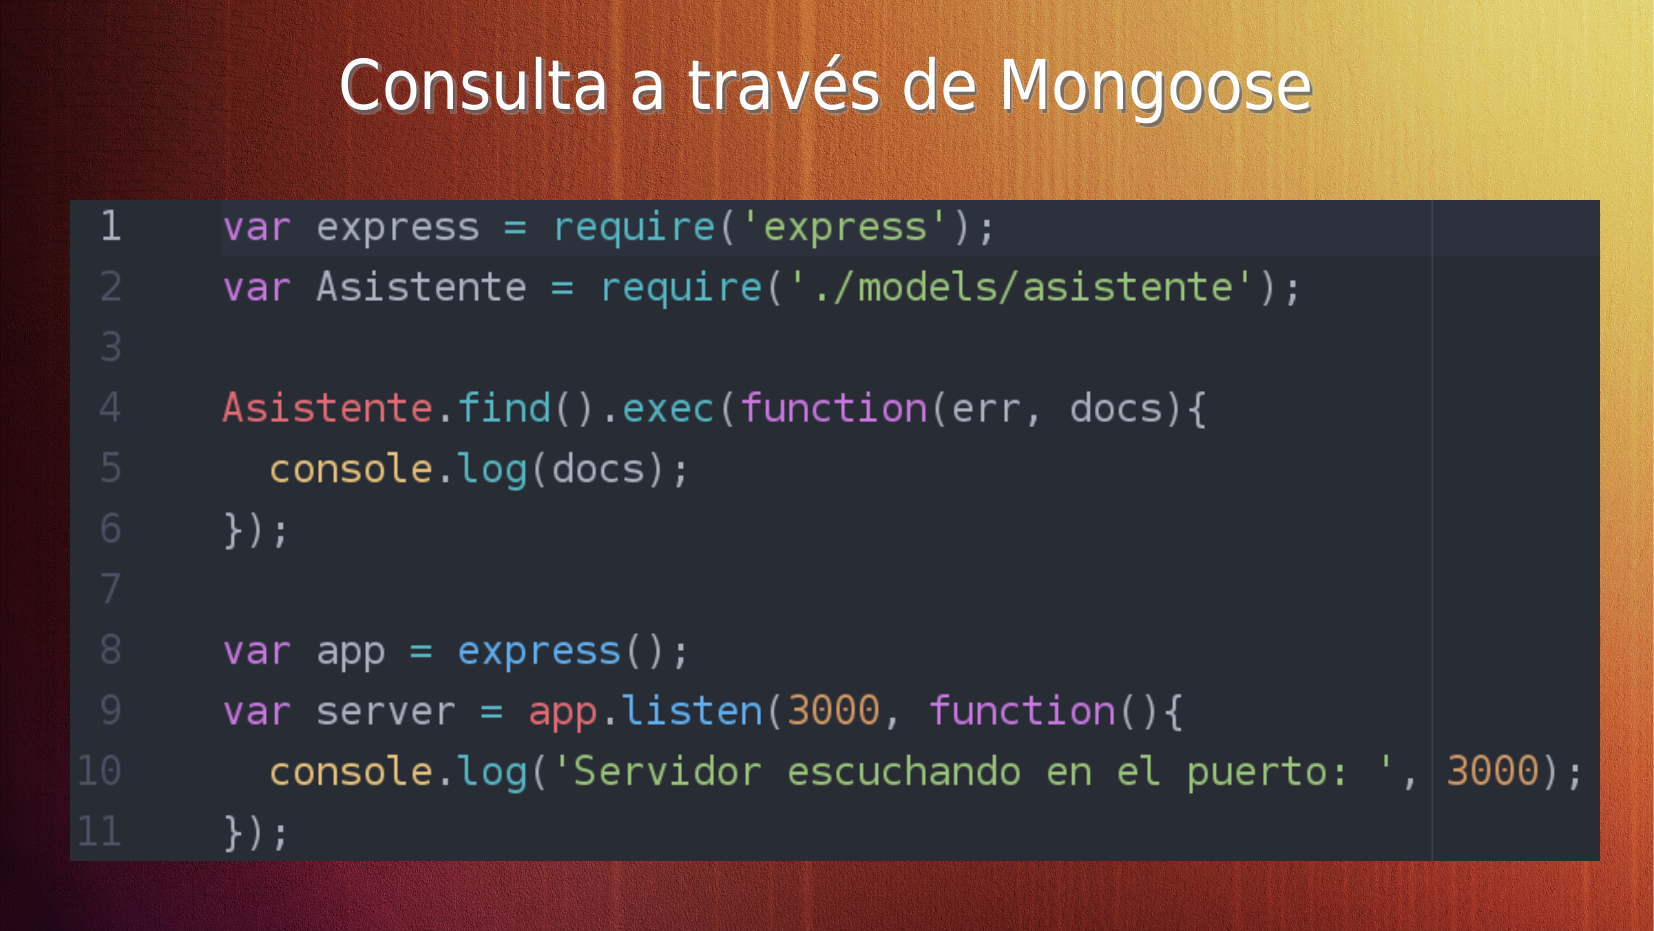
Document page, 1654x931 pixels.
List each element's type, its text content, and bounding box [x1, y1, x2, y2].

picture [0, 0, 1654, 931]
title Consulta a través de Mongoose [82, 37, 1571, 136]
